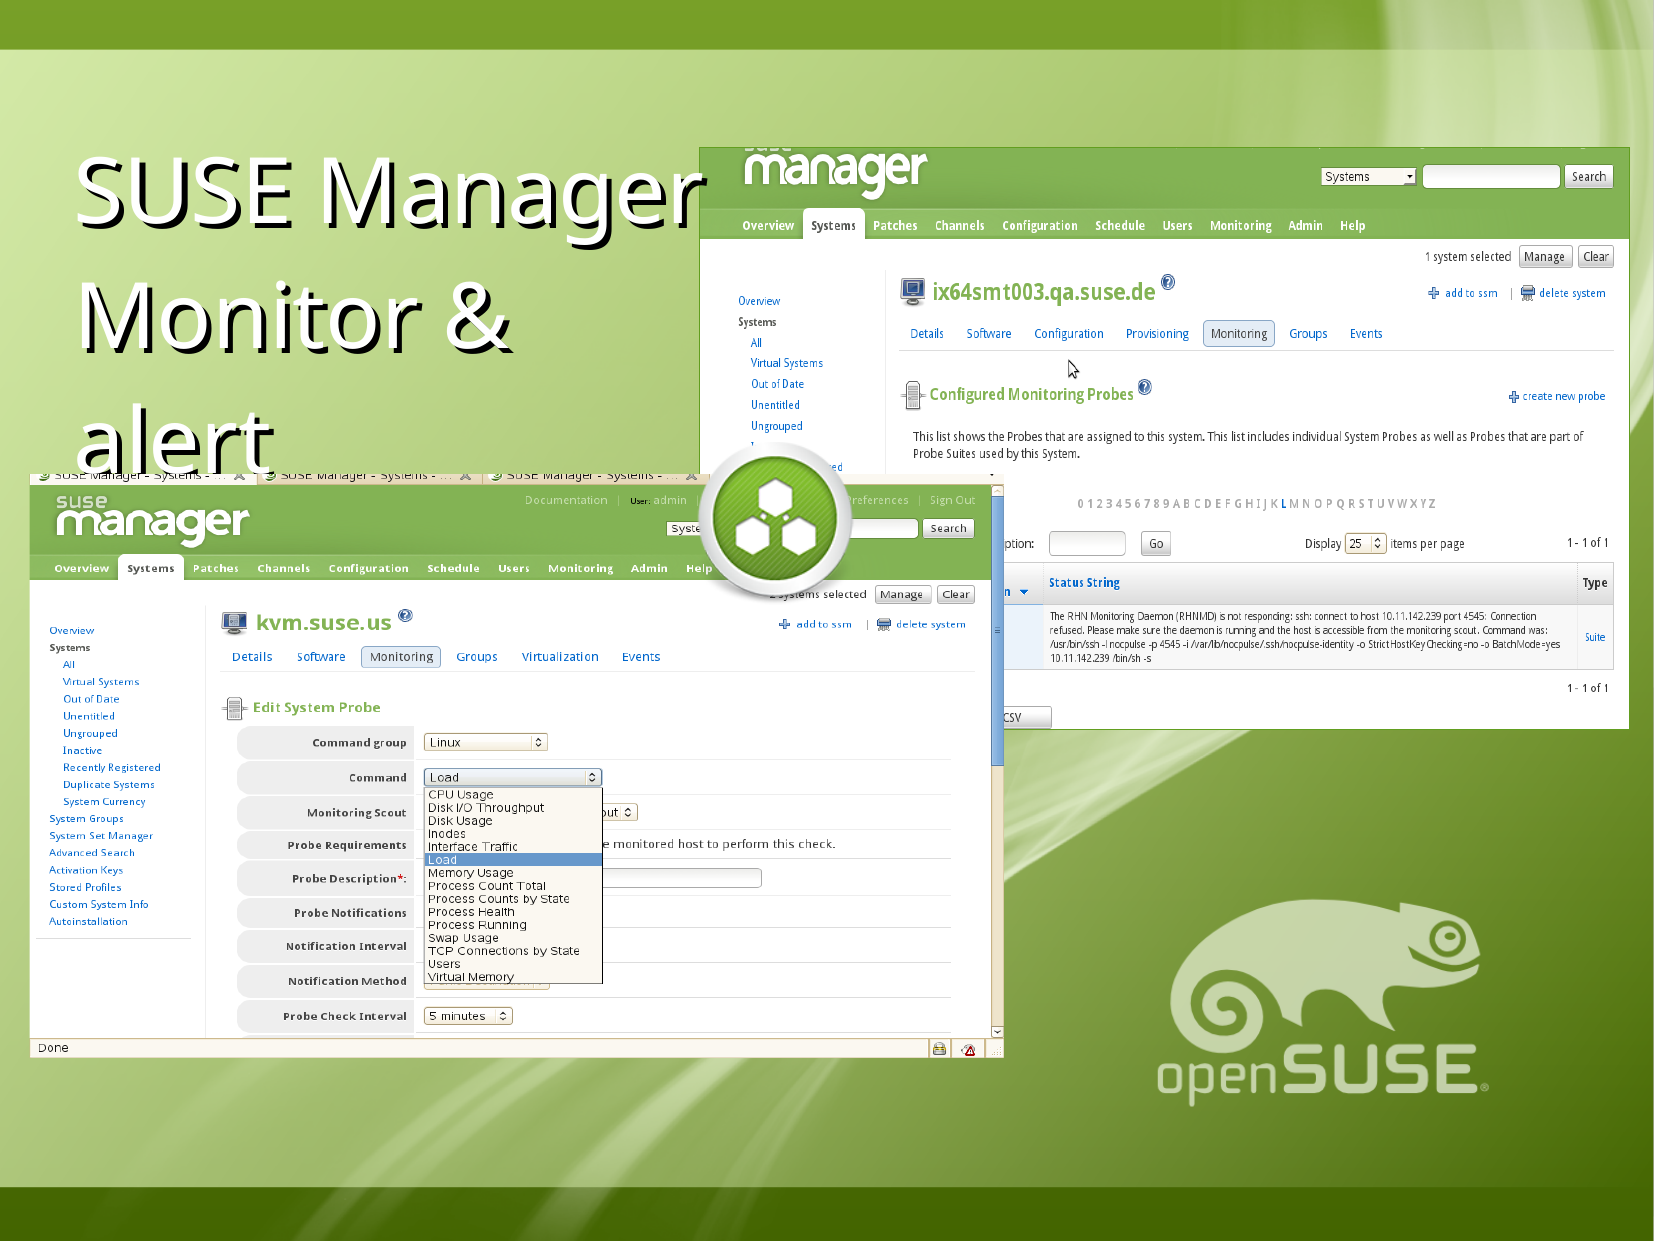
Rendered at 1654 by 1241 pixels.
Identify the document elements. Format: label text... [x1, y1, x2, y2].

text_box SUSE Manager Monitor & alert [59, 118, 739, 390]
picture [0, 0, 1654, 1241]
